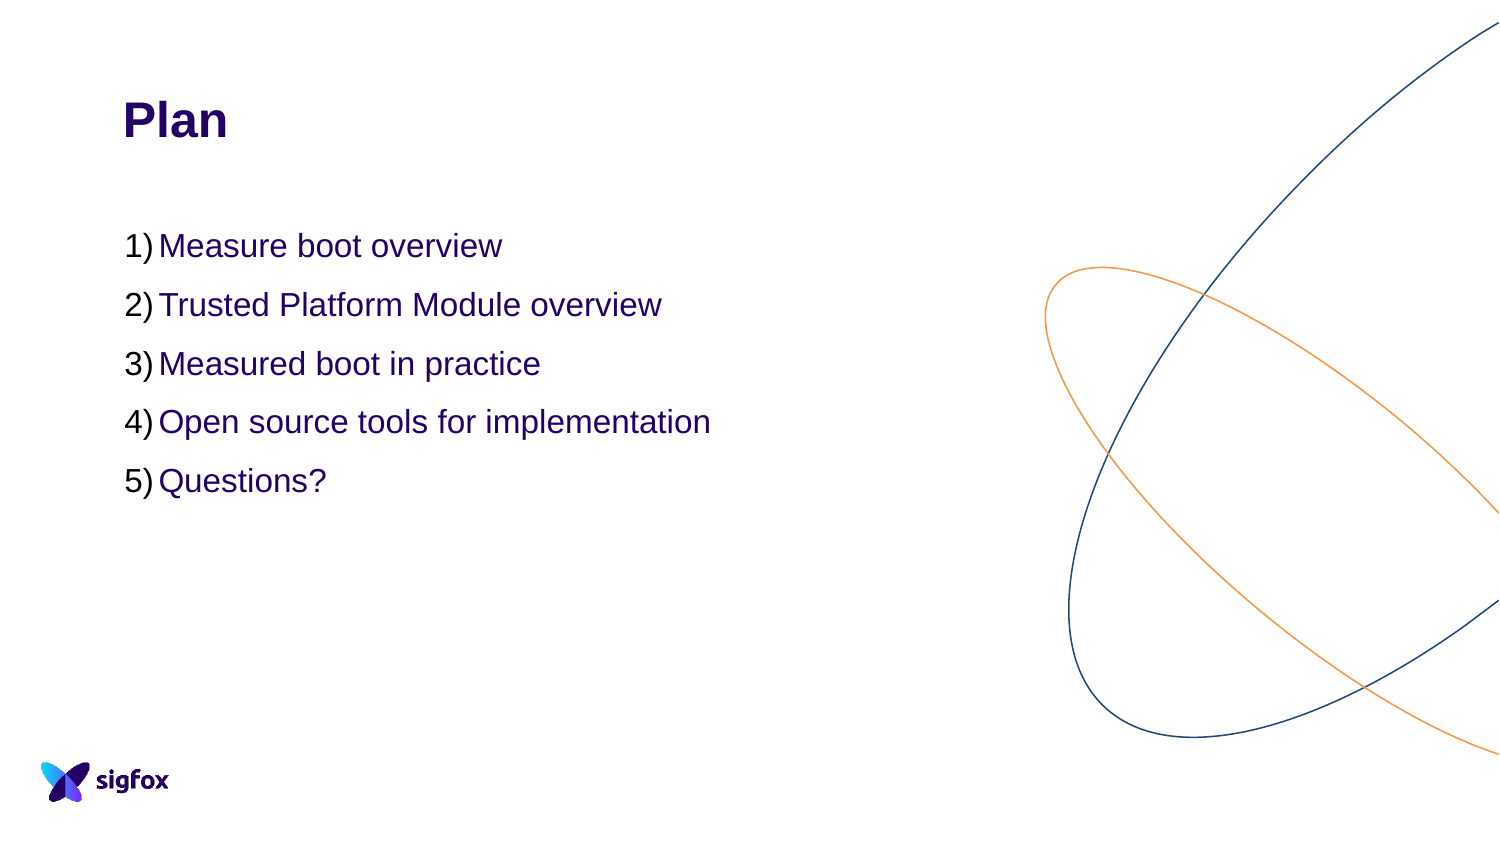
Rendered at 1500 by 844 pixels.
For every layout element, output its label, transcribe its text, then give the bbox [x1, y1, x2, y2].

picture [36, 760, 174, 803]
text_box Plan [122, 87, 1358, 142]
text_box Measure boot overview Trusted Platform Module overview Measured boot in practice Open source tools for implementation Questions? [123, 224, 1359, 705]
